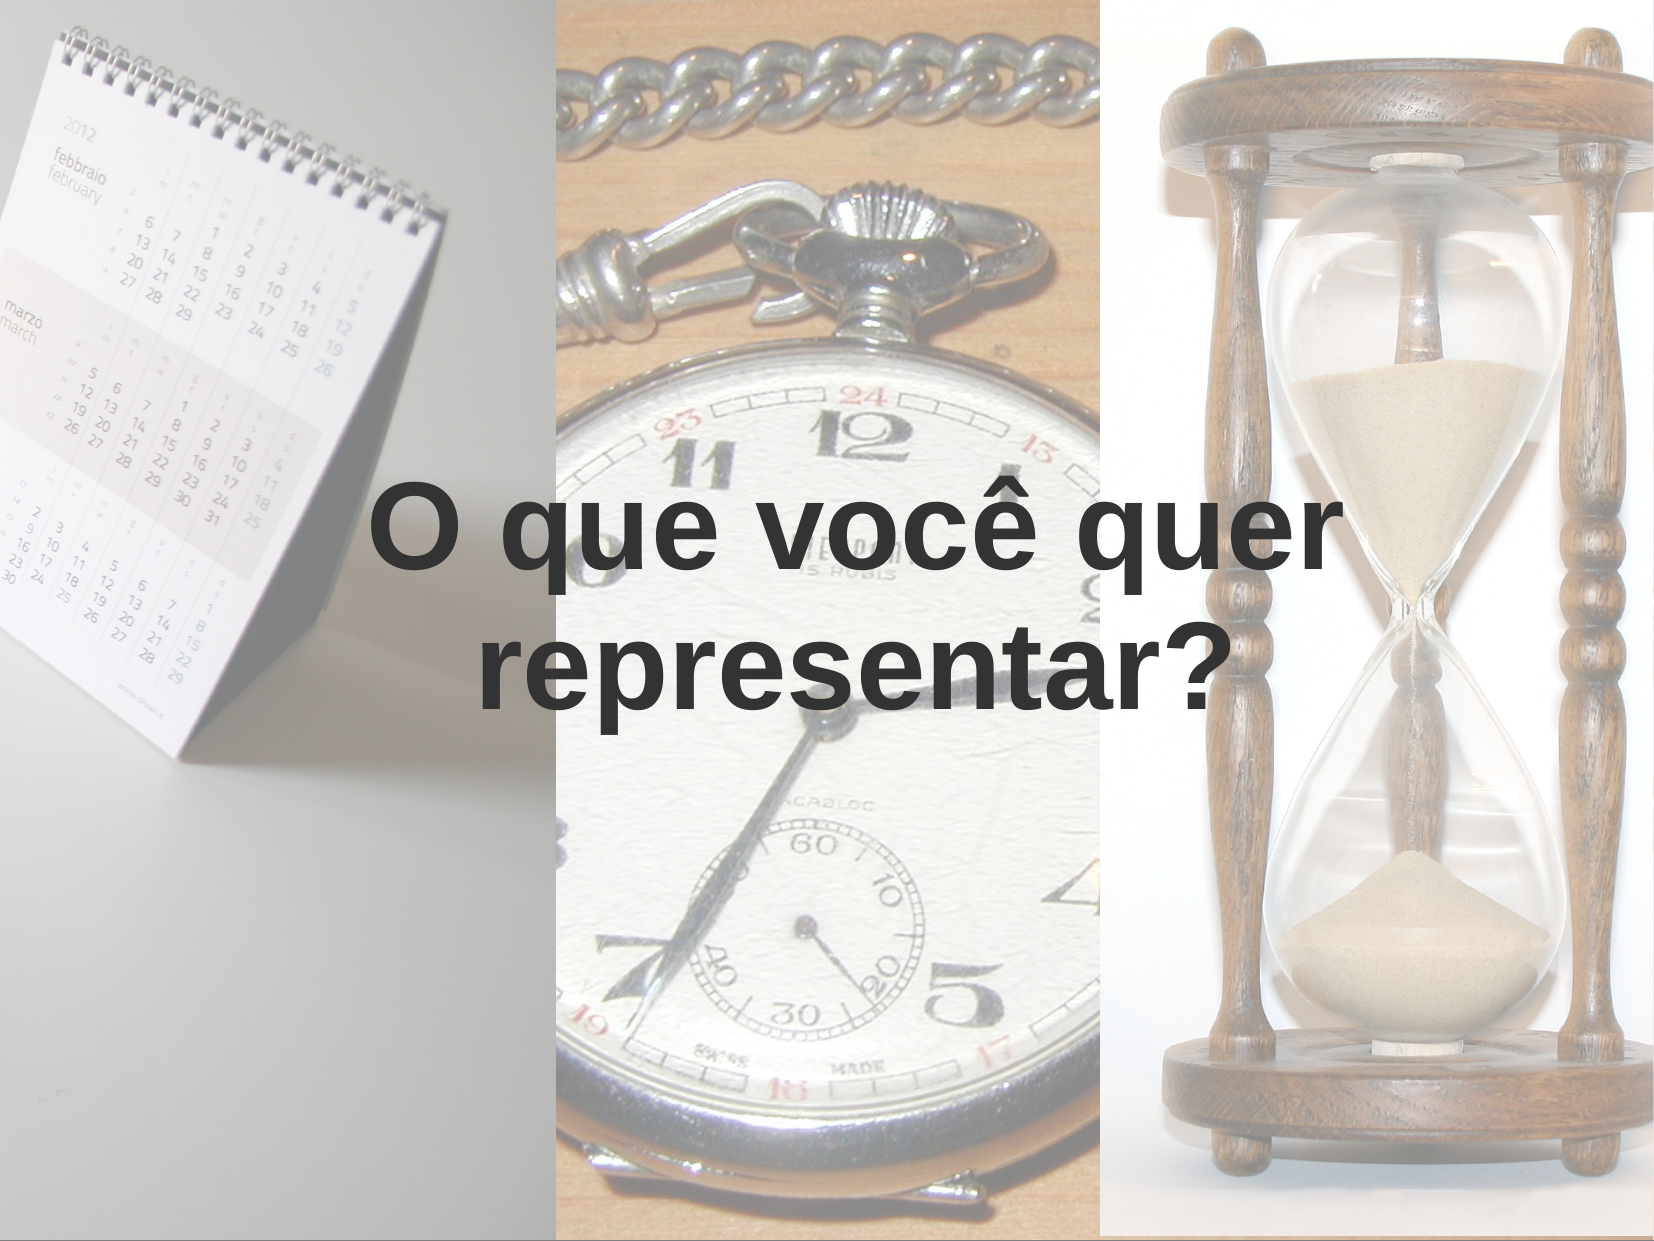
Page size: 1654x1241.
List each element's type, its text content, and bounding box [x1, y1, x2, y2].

text_box [0, 0, 1654, 1241]
text_box O que você quer representar? [318, 448, 1394, 744]
